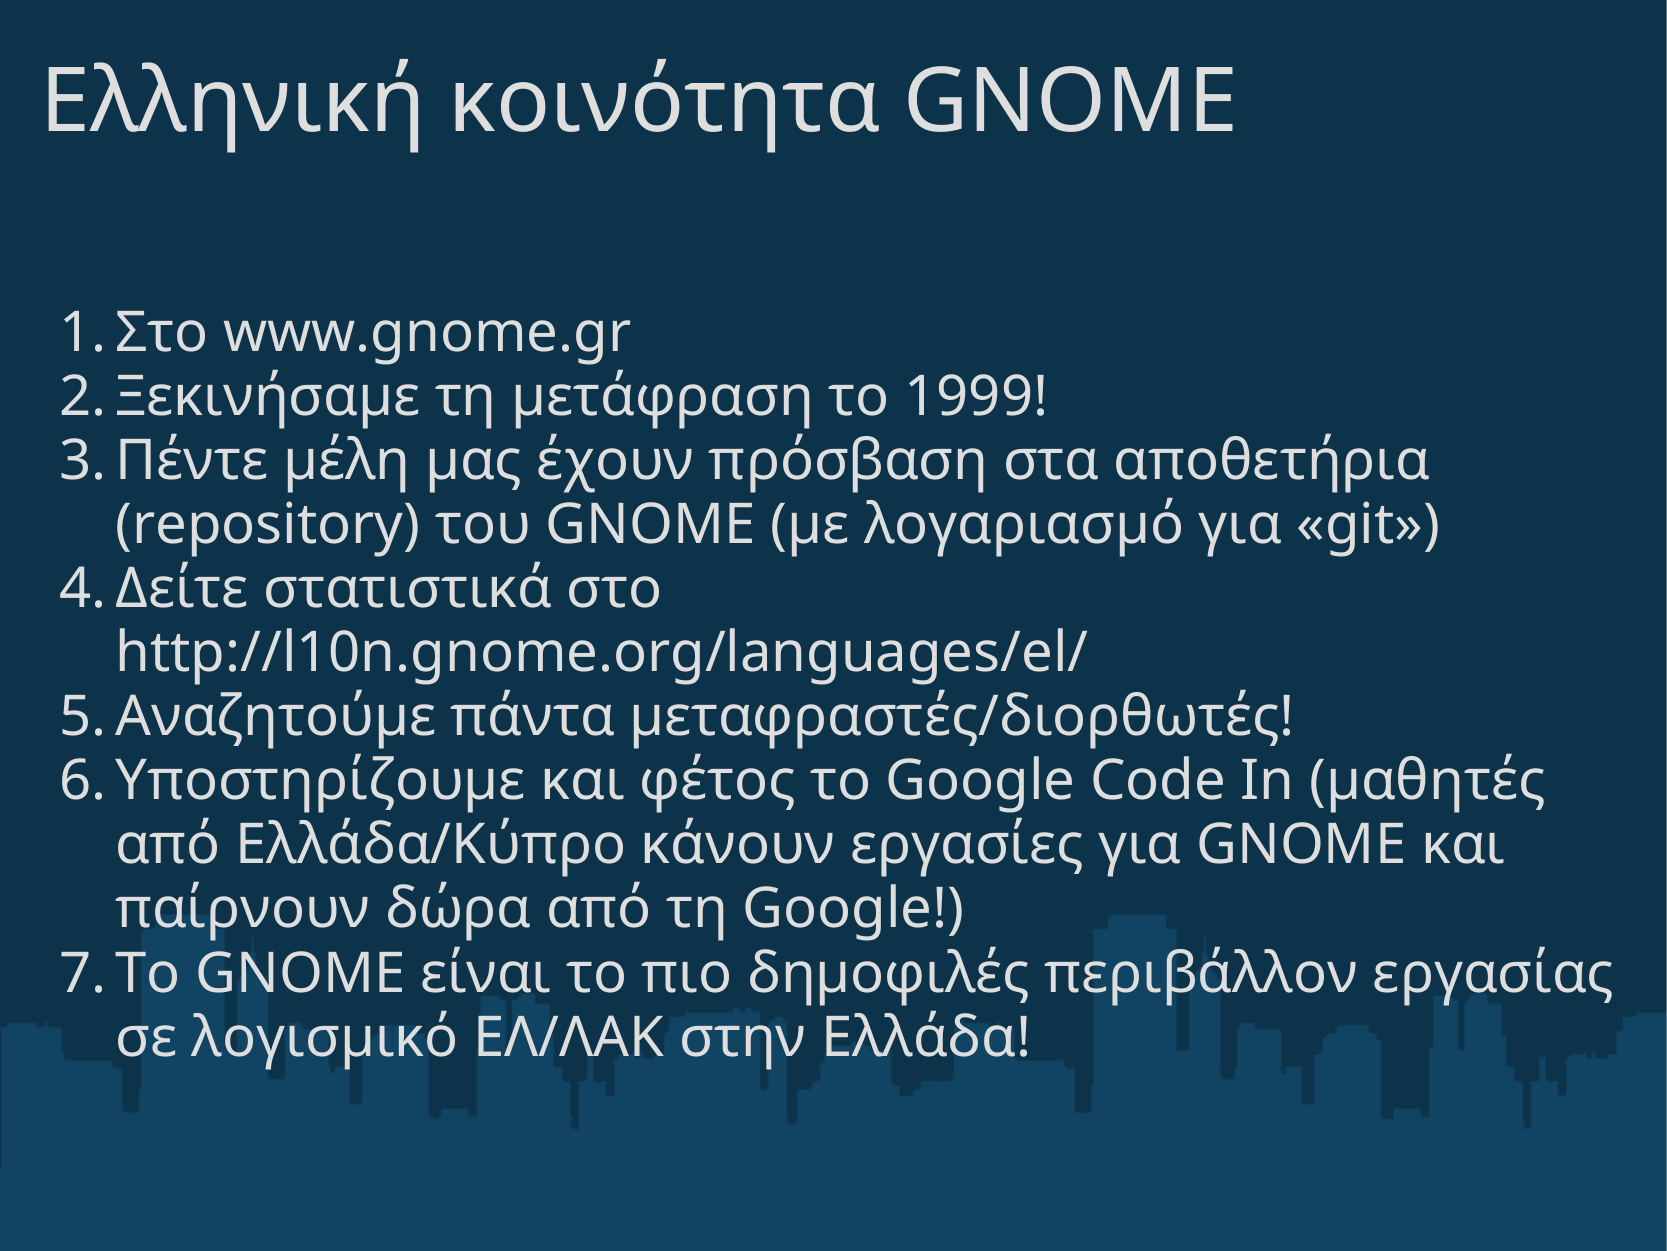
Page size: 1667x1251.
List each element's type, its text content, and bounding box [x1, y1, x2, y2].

title Ελληνική κοινότητα GNOME [40, 50, 1627, 201]
list Στο www.gnome.gr Ξεκινήσαμε τη μετάφραση το 1999! Πέντε μέλη μας έχουν πρόσβαση στα αποθετήρια (repository) του GNOME (με λογαριασμό για «git») Δείτε στατιστικά στο http://l10n.gnome.org/languages/el/ Αναζητούμε πάντα μεταφραστές/διορθωτές! Υποστηρίζουμε και φέτος το Google Code In (μαθητές από Ελλάδα/Κύπρο κάνουν εργασίες για GNOME και παίρνουν δώρα από τη Google!) Το GNOME είναι το πιο δημοφιλές περιβάλλον εργασίας σε λογισμικό ΕΛ/ΛΑΚ στην Ελλάδα! [40, 300, 1627, 1201]
picture [0, 0, 1667, 1251]
